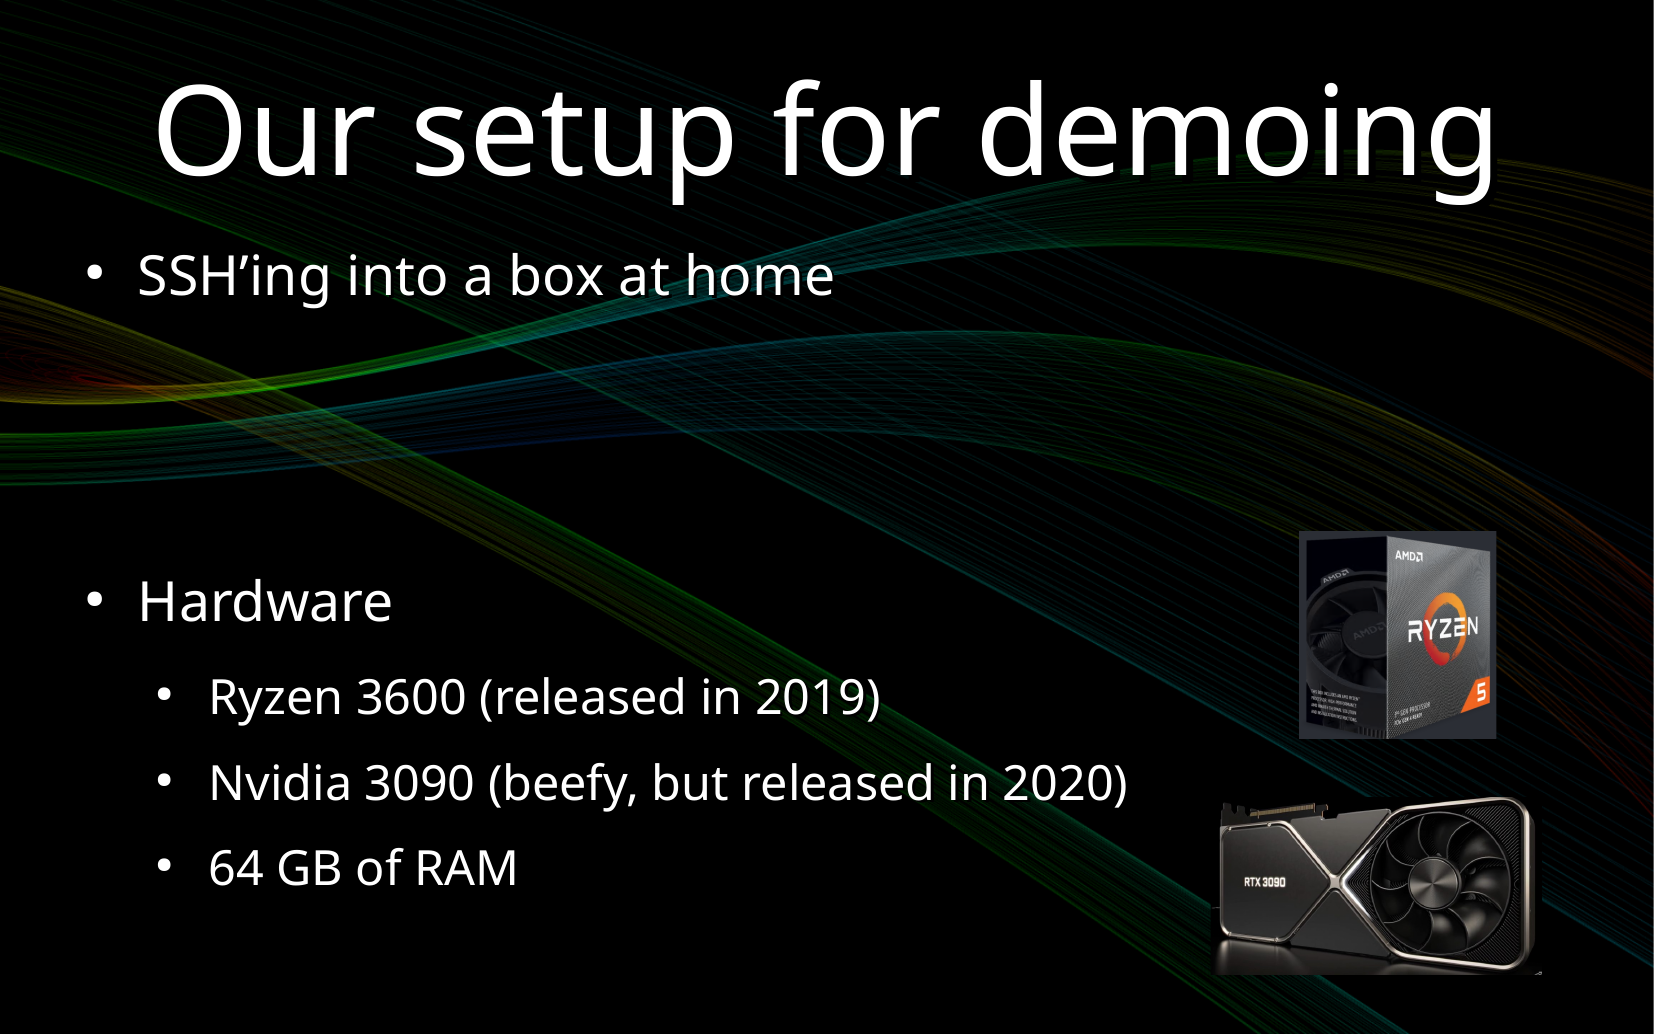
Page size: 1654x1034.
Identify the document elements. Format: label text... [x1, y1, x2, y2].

title Our setup for demoing [82, 41, 1571, 214]
picture [0, 0, 1654, 1034]
list SSH’ing into a box at home Hardware Ryzen 3600 (released in 2019) Nvidia 3090 (beefy, but released in 2020) 64 GB of RAM Software Ubuntu ComfyUI [67, 236, 1447, 1002]
